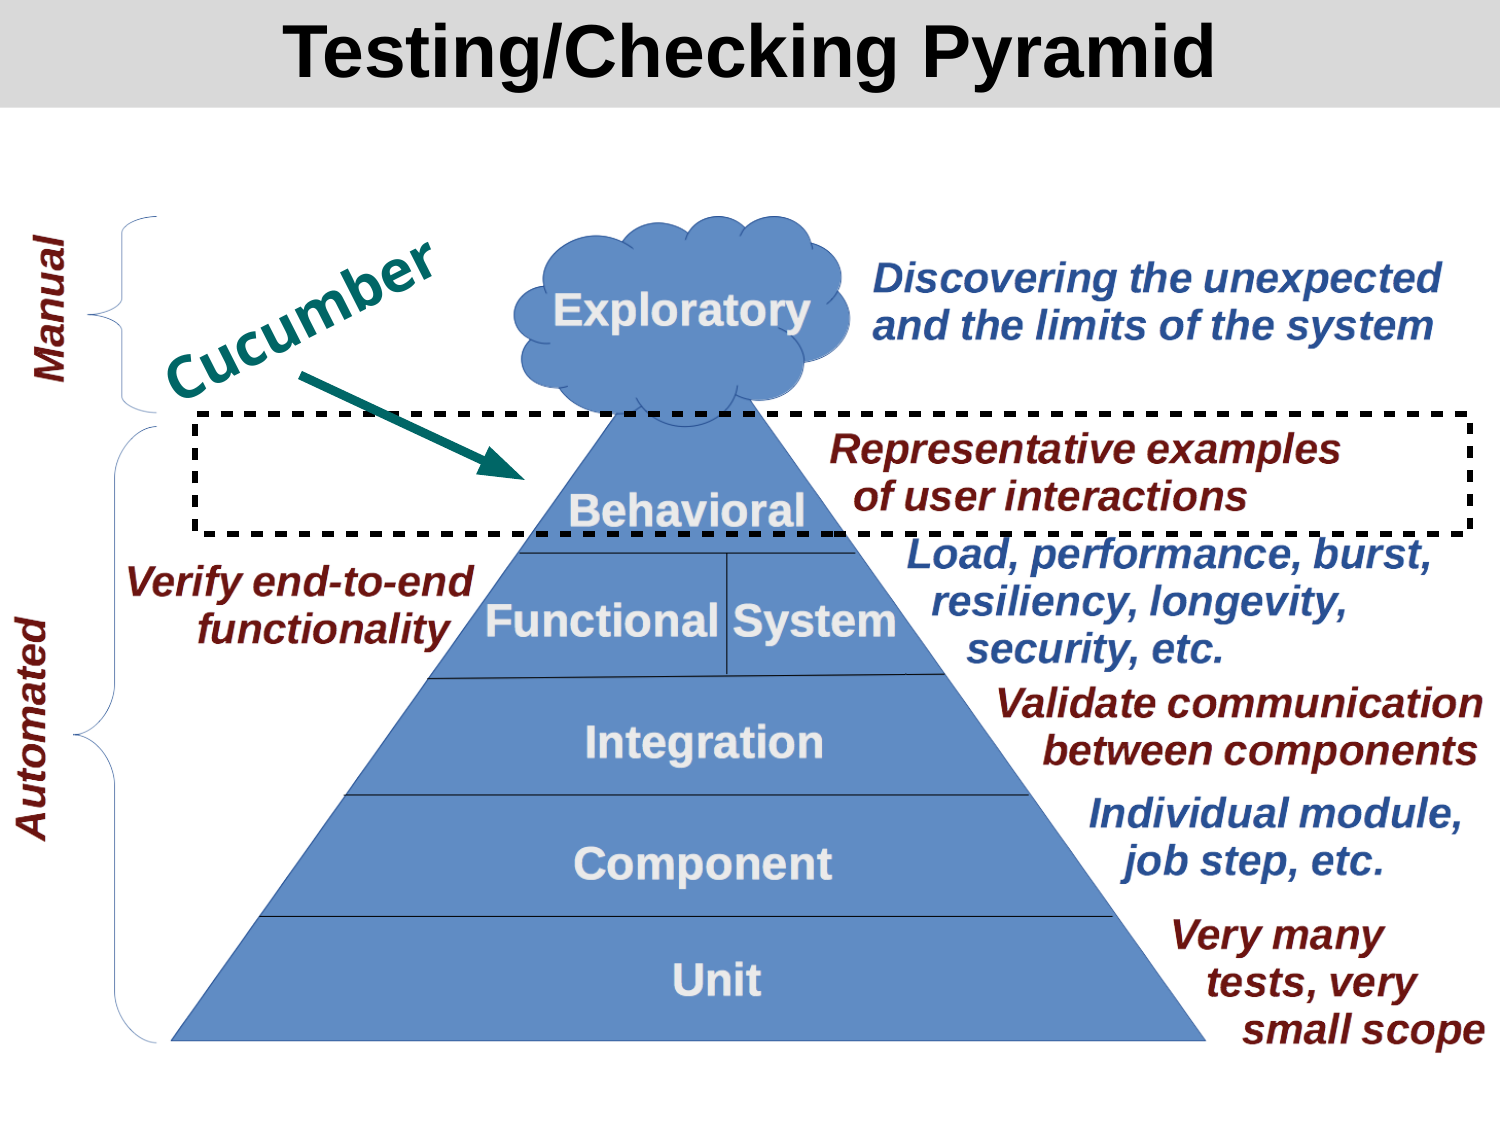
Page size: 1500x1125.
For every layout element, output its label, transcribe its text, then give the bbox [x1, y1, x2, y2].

picture [0, 216, 1500, 1059]
text_box Testing/Checking Pyramid [0, 0, 1500, 108]
text_box Cucumber [132, 224, 430, 447]
